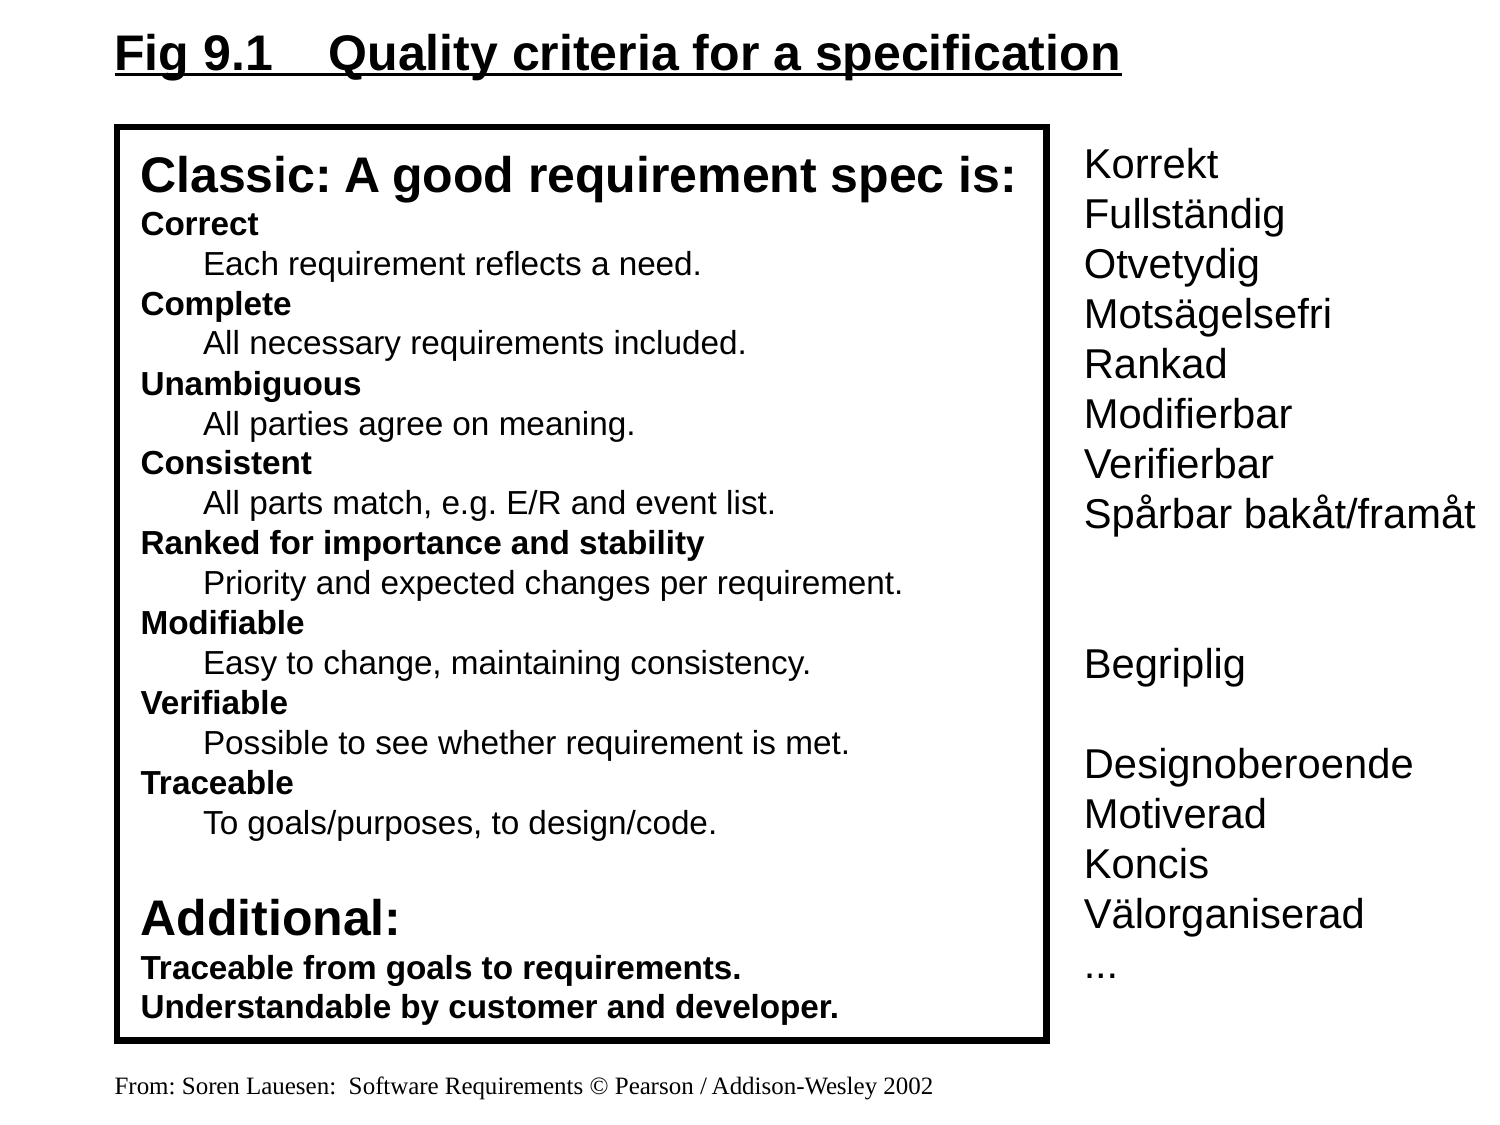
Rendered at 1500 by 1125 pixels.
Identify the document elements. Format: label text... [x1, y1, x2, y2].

text_box From: Soren Lauesen: Software Requirements © Pearson / Addison-Wesley 2002 [99, 1062, 1488, 1100]
text_box Classic: A good requirement spec is: Correct Each requirement reflects a need. Complete All necessary requirements included. Unambiguous All parties agree on meaning. Consistent All parts match, e.g. E/R and event list. Ranked for importance and stability Priority and expected changes per requirement. Modifiable Easy to change, maintaining consistency. Verifiable Possible to see whether requirement is met. Traceable To goals/purposes, to design/code. Additional: Traceable from goals to requirements. Understandable by customer and developer. [116, 127, 1047, 1041]
text_box Korrekt Fullständig Otvetydig Motsägelsefri Rankad Modifierbar Verifierbar Spårbar bakåt/framåt Begriplig Designoberoende Motiverad Koncis Välorganiserad ... [1068, 129, 1500, 995]
text_box Fig 9.1 Quality criteria for a specification [99, 12, 1188, 88]
